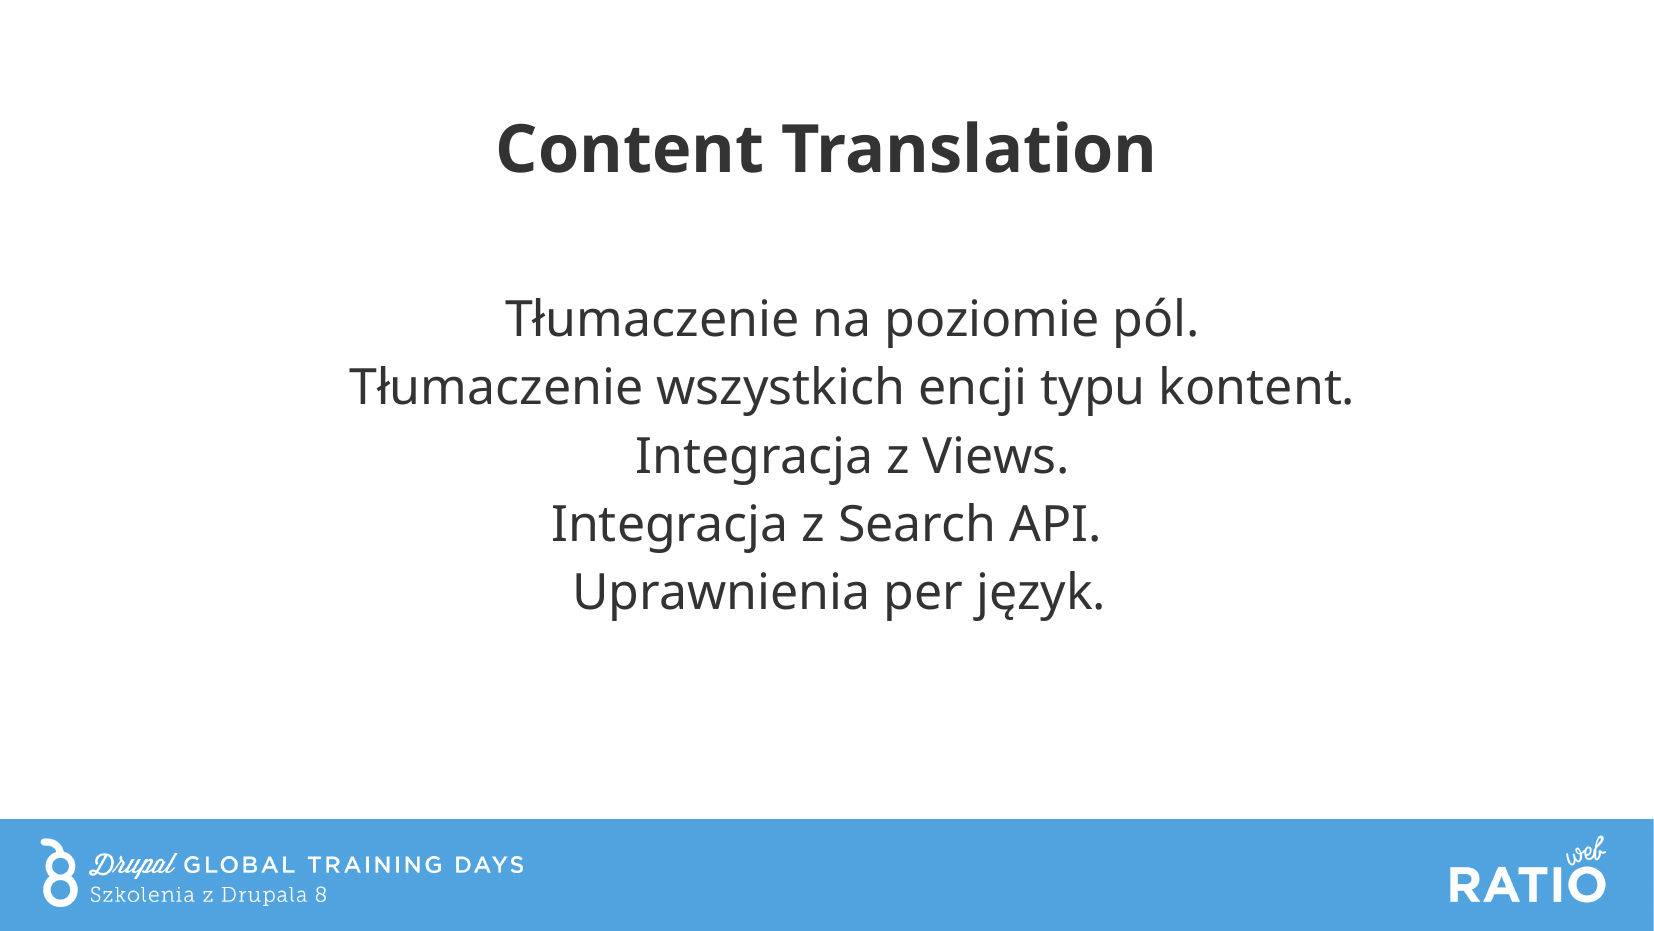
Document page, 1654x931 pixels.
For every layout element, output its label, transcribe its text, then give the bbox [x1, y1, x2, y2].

picture [0, 0, 1654, 931]
subtitle Content Translation Tłumaczenie na poziomie pól. Tłumaczenie wszystkich encji typu kontent. Integracja z Views. Integracja z Search API. Uprawnienia per język. [82, 36, 1571, 758]
